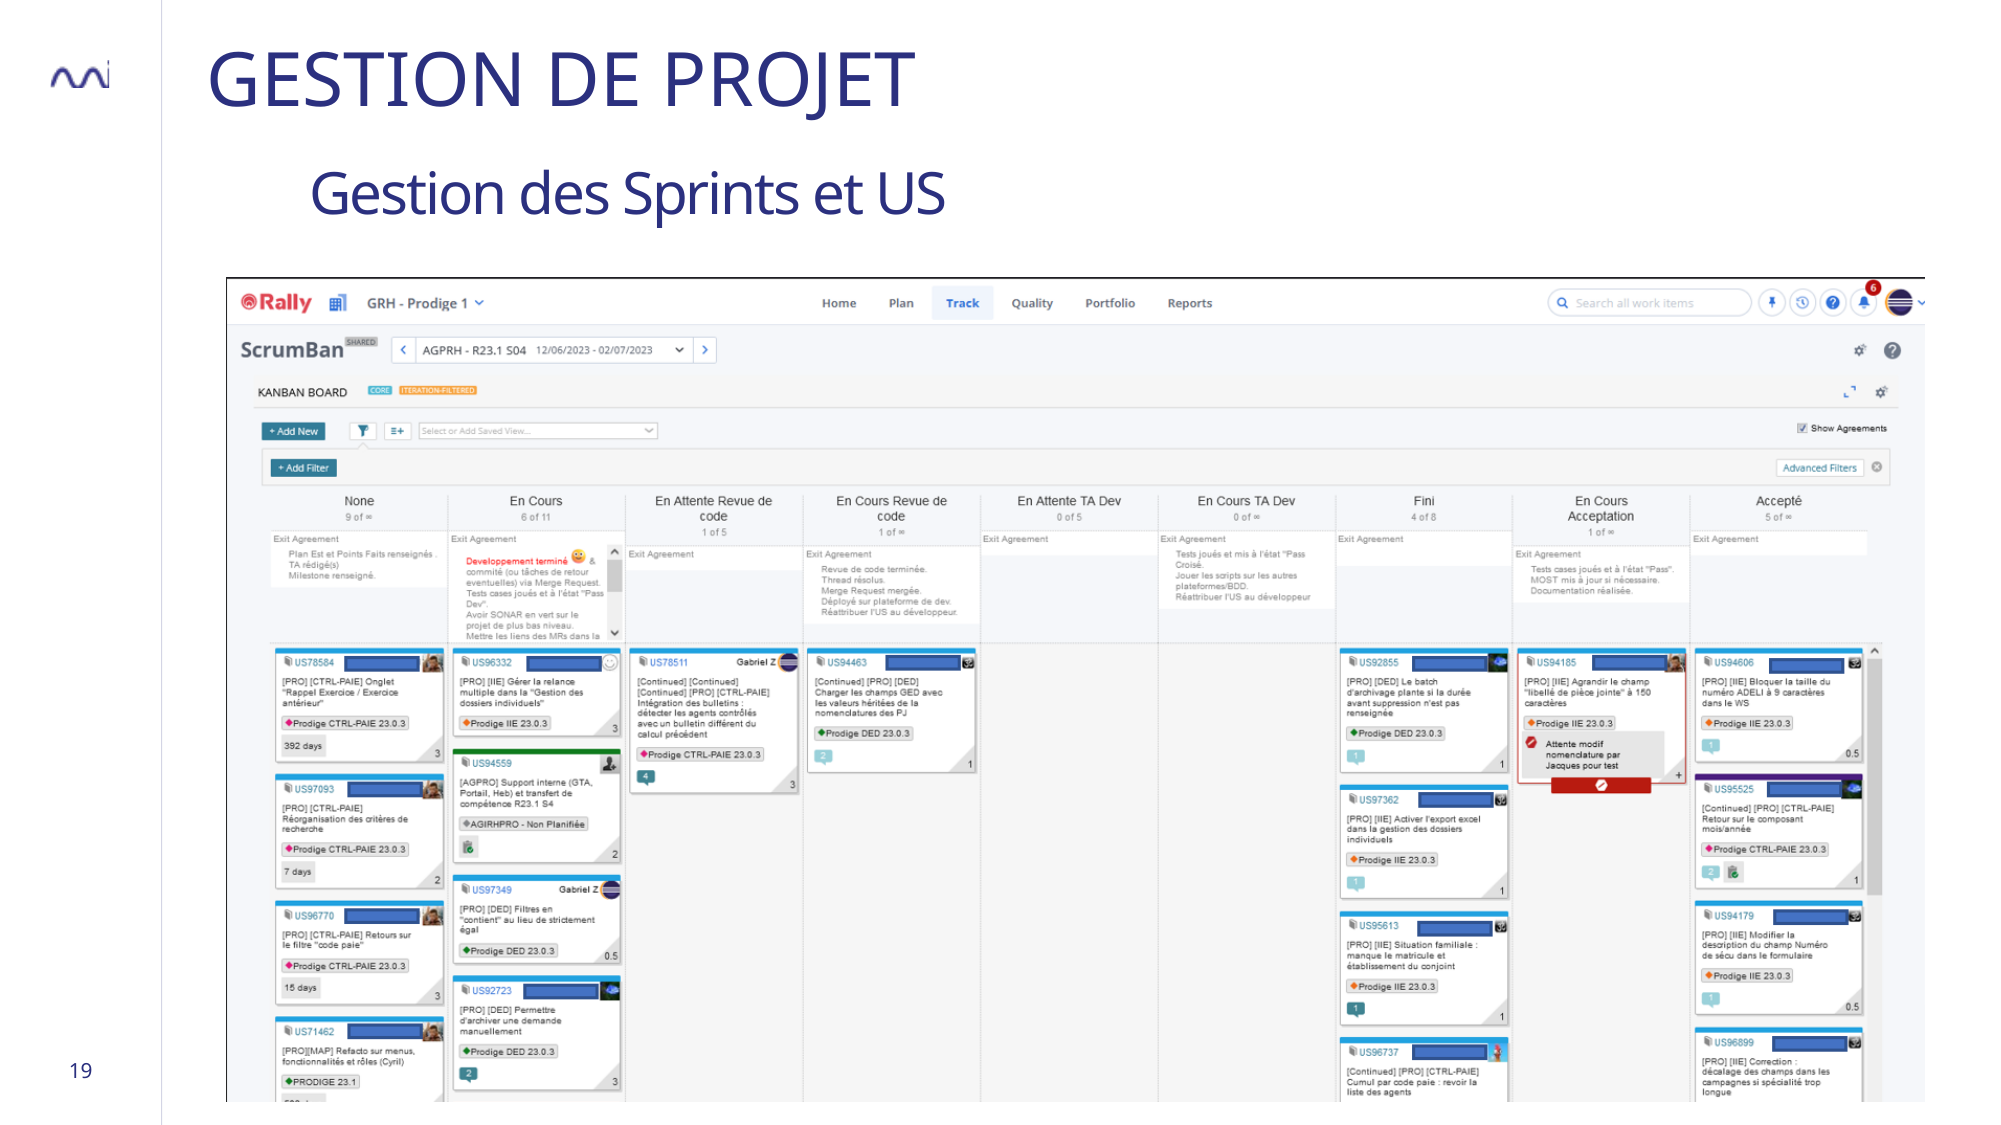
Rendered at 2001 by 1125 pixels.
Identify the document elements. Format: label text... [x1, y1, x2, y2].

text_box Gestion des Sprints et US [294, 161, 1685, 252]
text_box GESTION DE PROJET [191, 23, 1192, 130]
picture [226, 277, 1925, 1102]
text_box 19 [38, 1052, 123, 1091]
